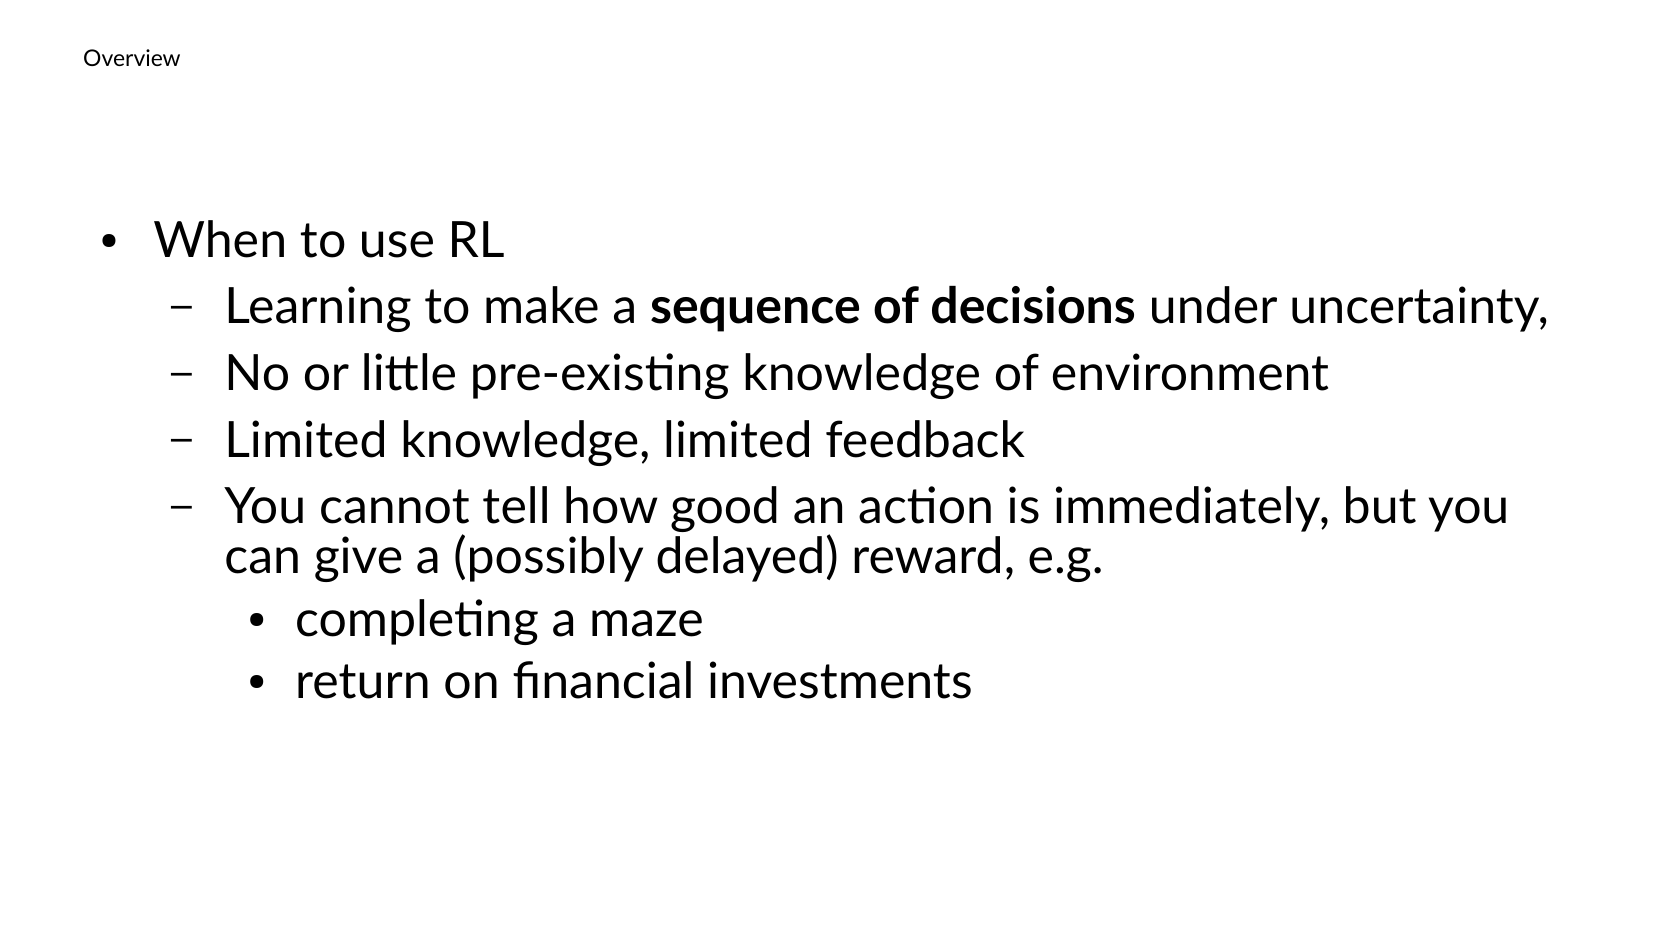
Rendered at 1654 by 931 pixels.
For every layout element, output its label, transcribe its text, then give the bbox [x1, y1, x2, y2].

title Overview [83, 0, 1571, 119]
list When to use RL Learning to make a sequence of decisions under uncertainty, No or little pre-existing knowledge of environment Limited knowledge, limited feedback You cannot tell how good an action is immediately, but you can give a (possibly delayed) reward, e.g. completing a maze return on financial investments [82, 217, 1571, 839]
